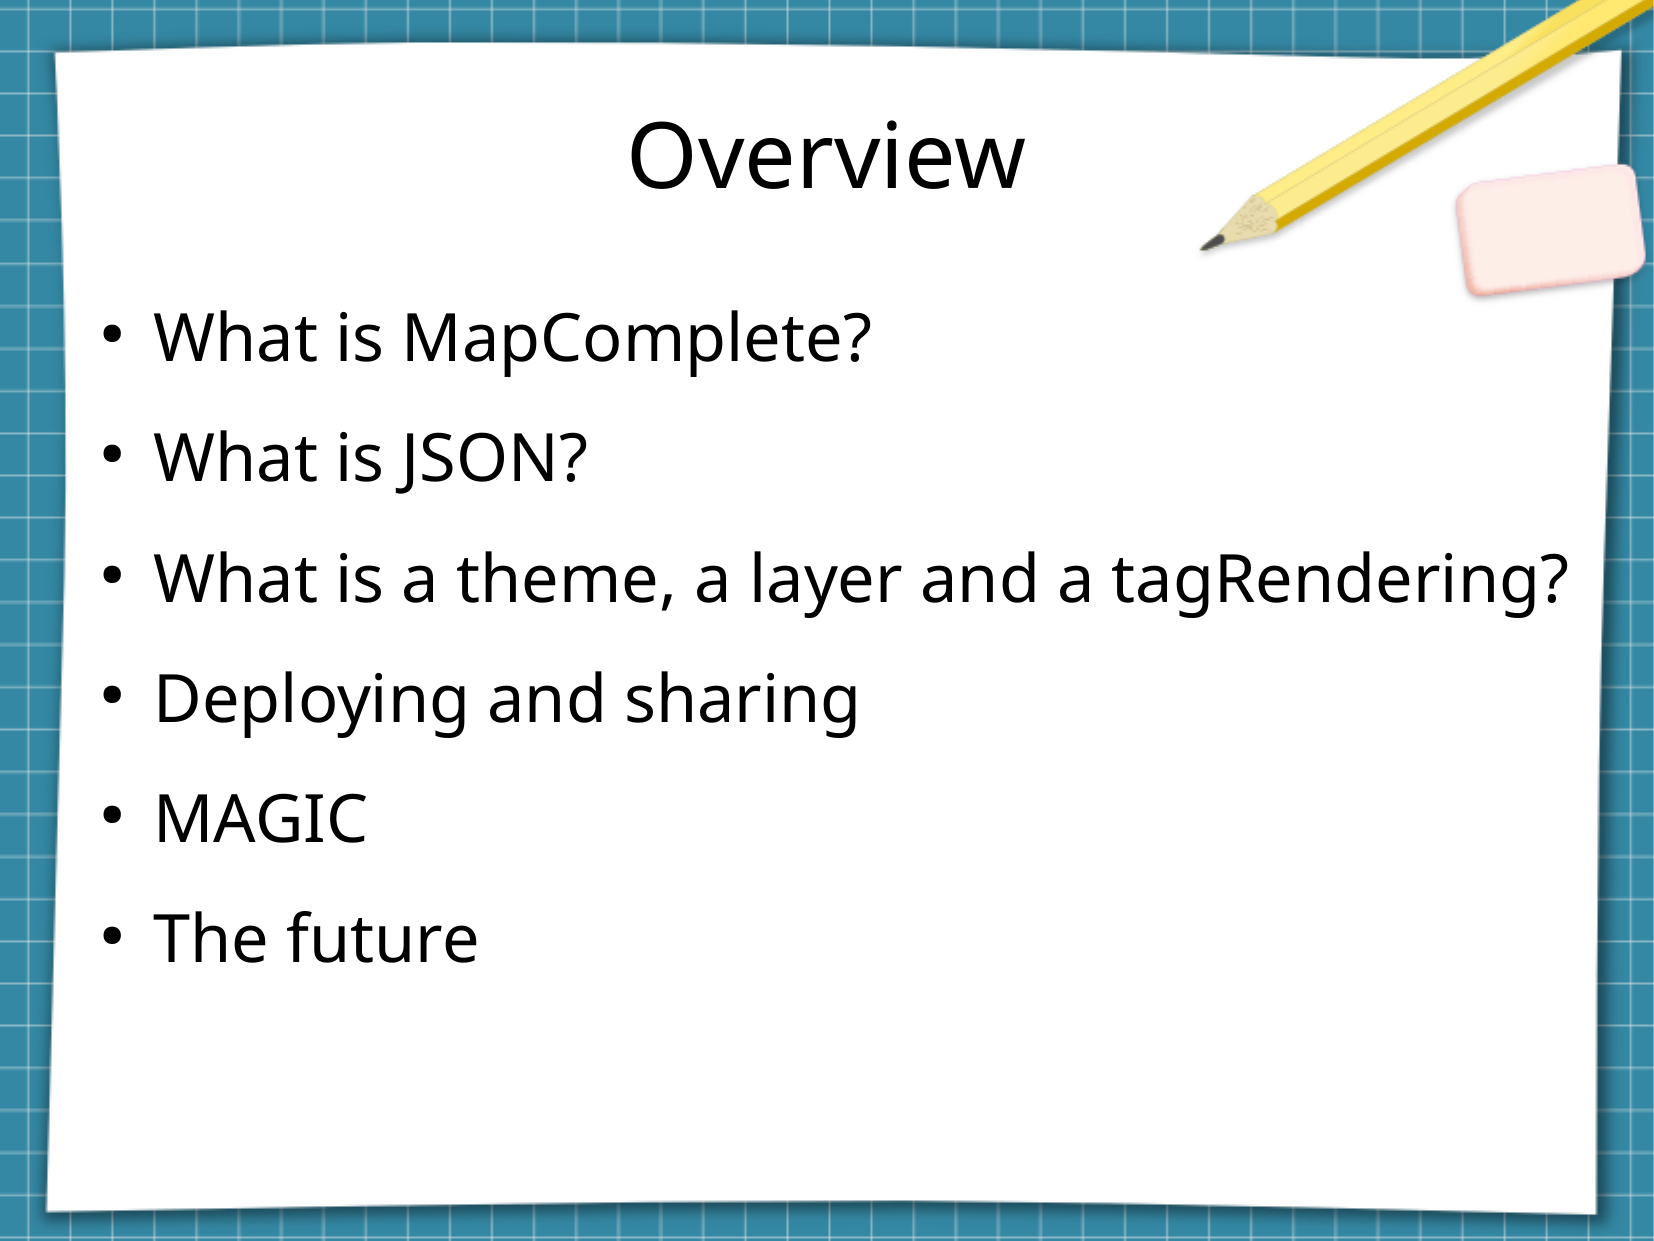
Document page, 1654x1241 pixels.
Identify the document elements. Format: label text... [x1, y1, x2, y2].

list What is MapComplete? What is JSON? What is a theme, a layer and a tagRendering? Deploying and sharing MAGIC The future [82, 290, 1571, 1010]
title Overview [82, 49, 1571, 257]
picture [0, 0, 1654, 1241]
